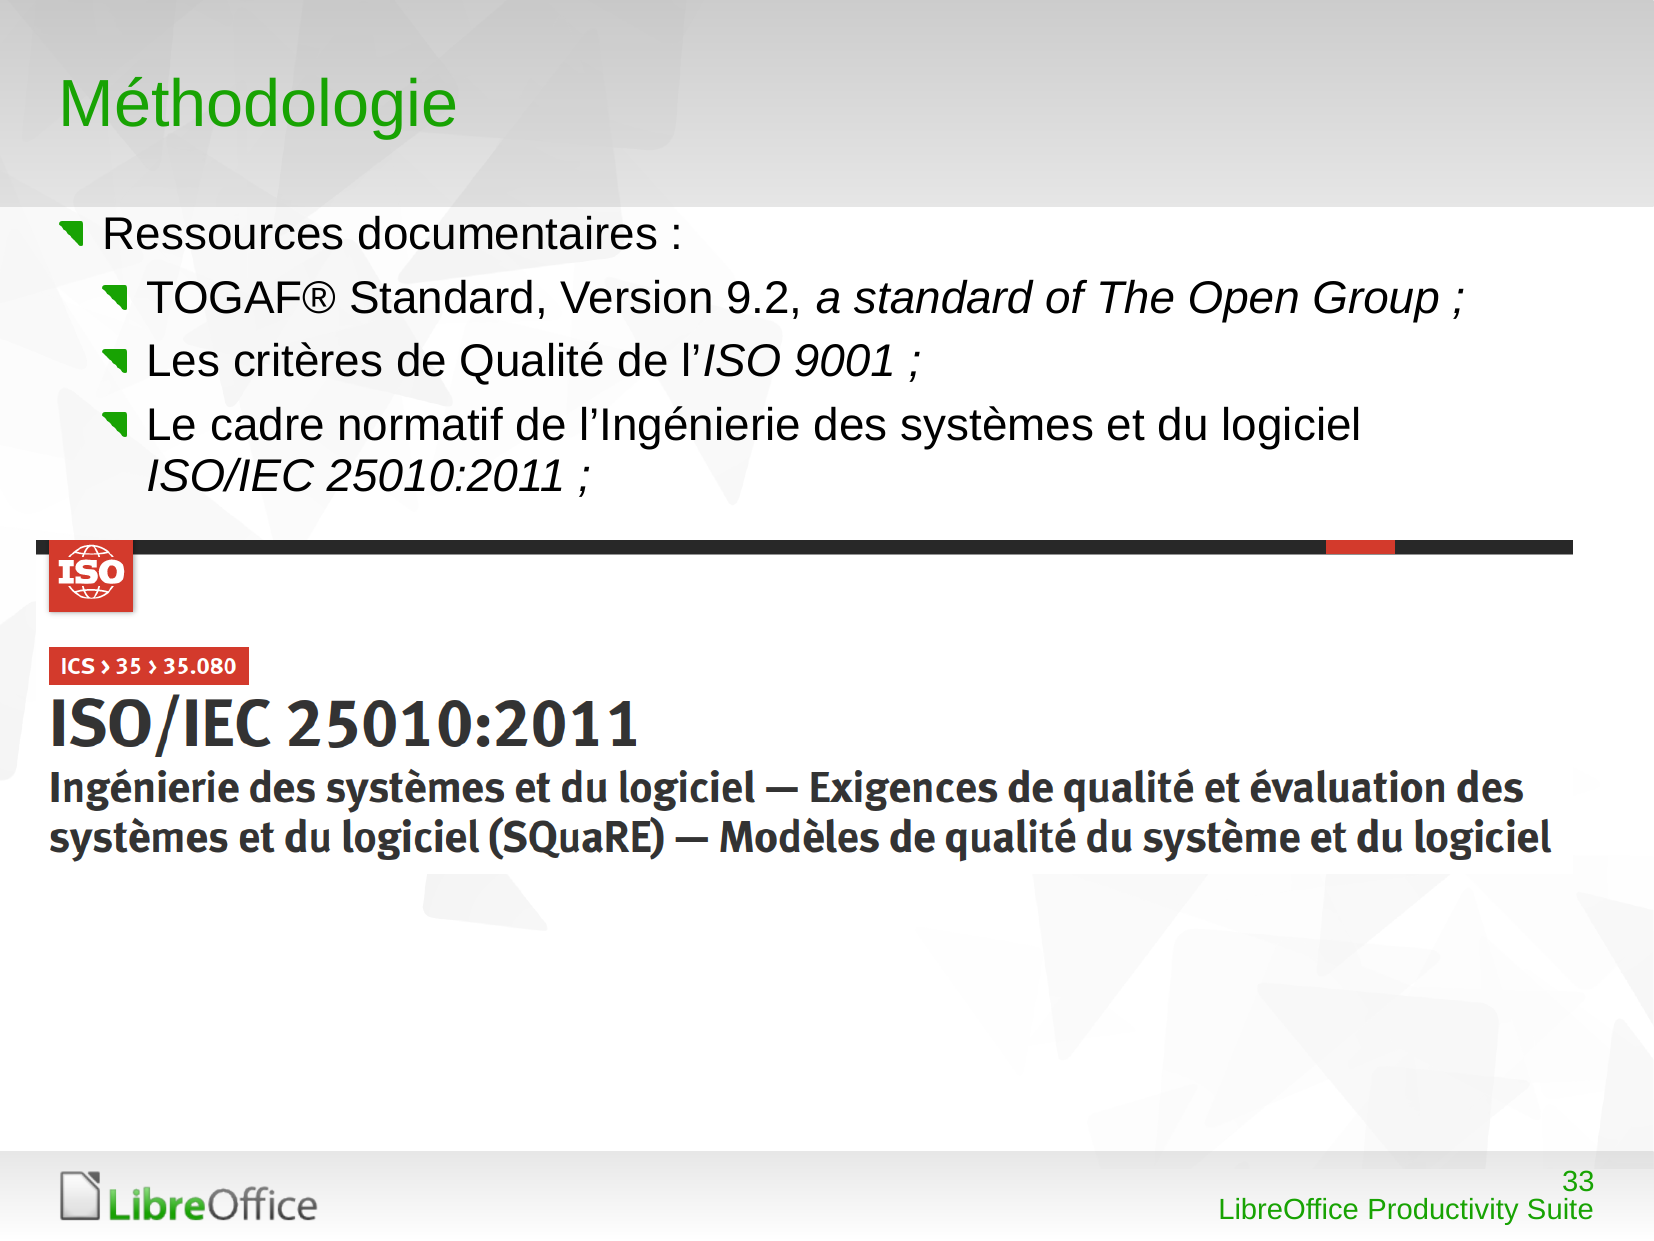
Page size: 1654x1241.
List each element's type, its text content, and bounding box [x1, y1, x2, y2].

picture [0, 0, 1654, 1169]
title Méthodologie [59, 29, 1595, 178]
picture [41, 1152, 337, 1240]
list Ressources documentaires : TOGAF® Standard, Version 9.2, a standard of The Open Group ; Les critères de Qualité de l’ISO 9001 ; Le cadre normatif de l’Ingénierie des systèmes et du logiciel ISO/IEC 25010:2011 ; [59, 208, 1477, 540]
